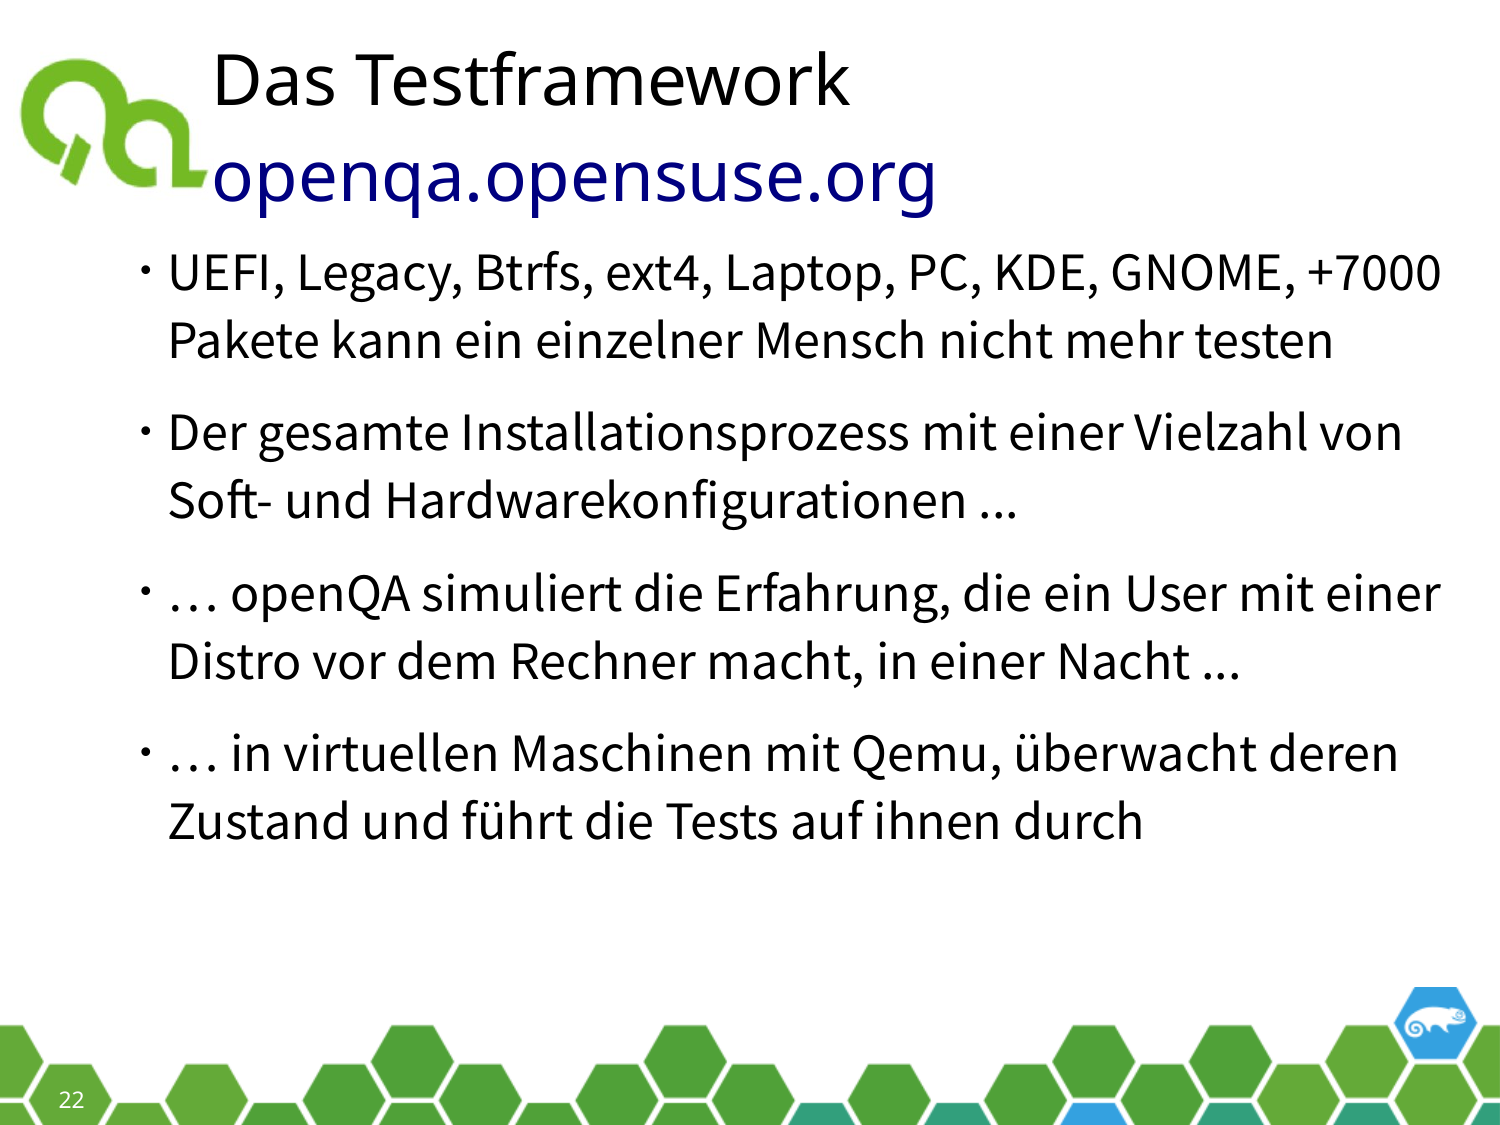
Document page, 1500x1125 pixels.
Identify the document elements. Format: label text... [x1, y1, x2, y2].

picture [13, 25, 214, 226]
picture [0, 987, 1500, 1125]
list UEFI, Legacy, Btrfs, ext4, Laptop, PC, KDE, GNOME, +7000 Pakete kann ein einzelner Mensch nicht mehr testen Der gesamte Installationsprozess mit einer Vielzahl von Soft- und Hardwarekonfigurationen ... … openQA simuliert die Erfahrung, die ein User mit einer Distro vor dem Rechner macht, in einer Nacht ... … in virtuellen Maschinen mit Qemu, überwacht deren Zustand und führt die Tests auf ihnen durch [139, 236, 1467, 890]
title Das Testframework openqa.opensuse.org [214, 37, 1500, 215]
